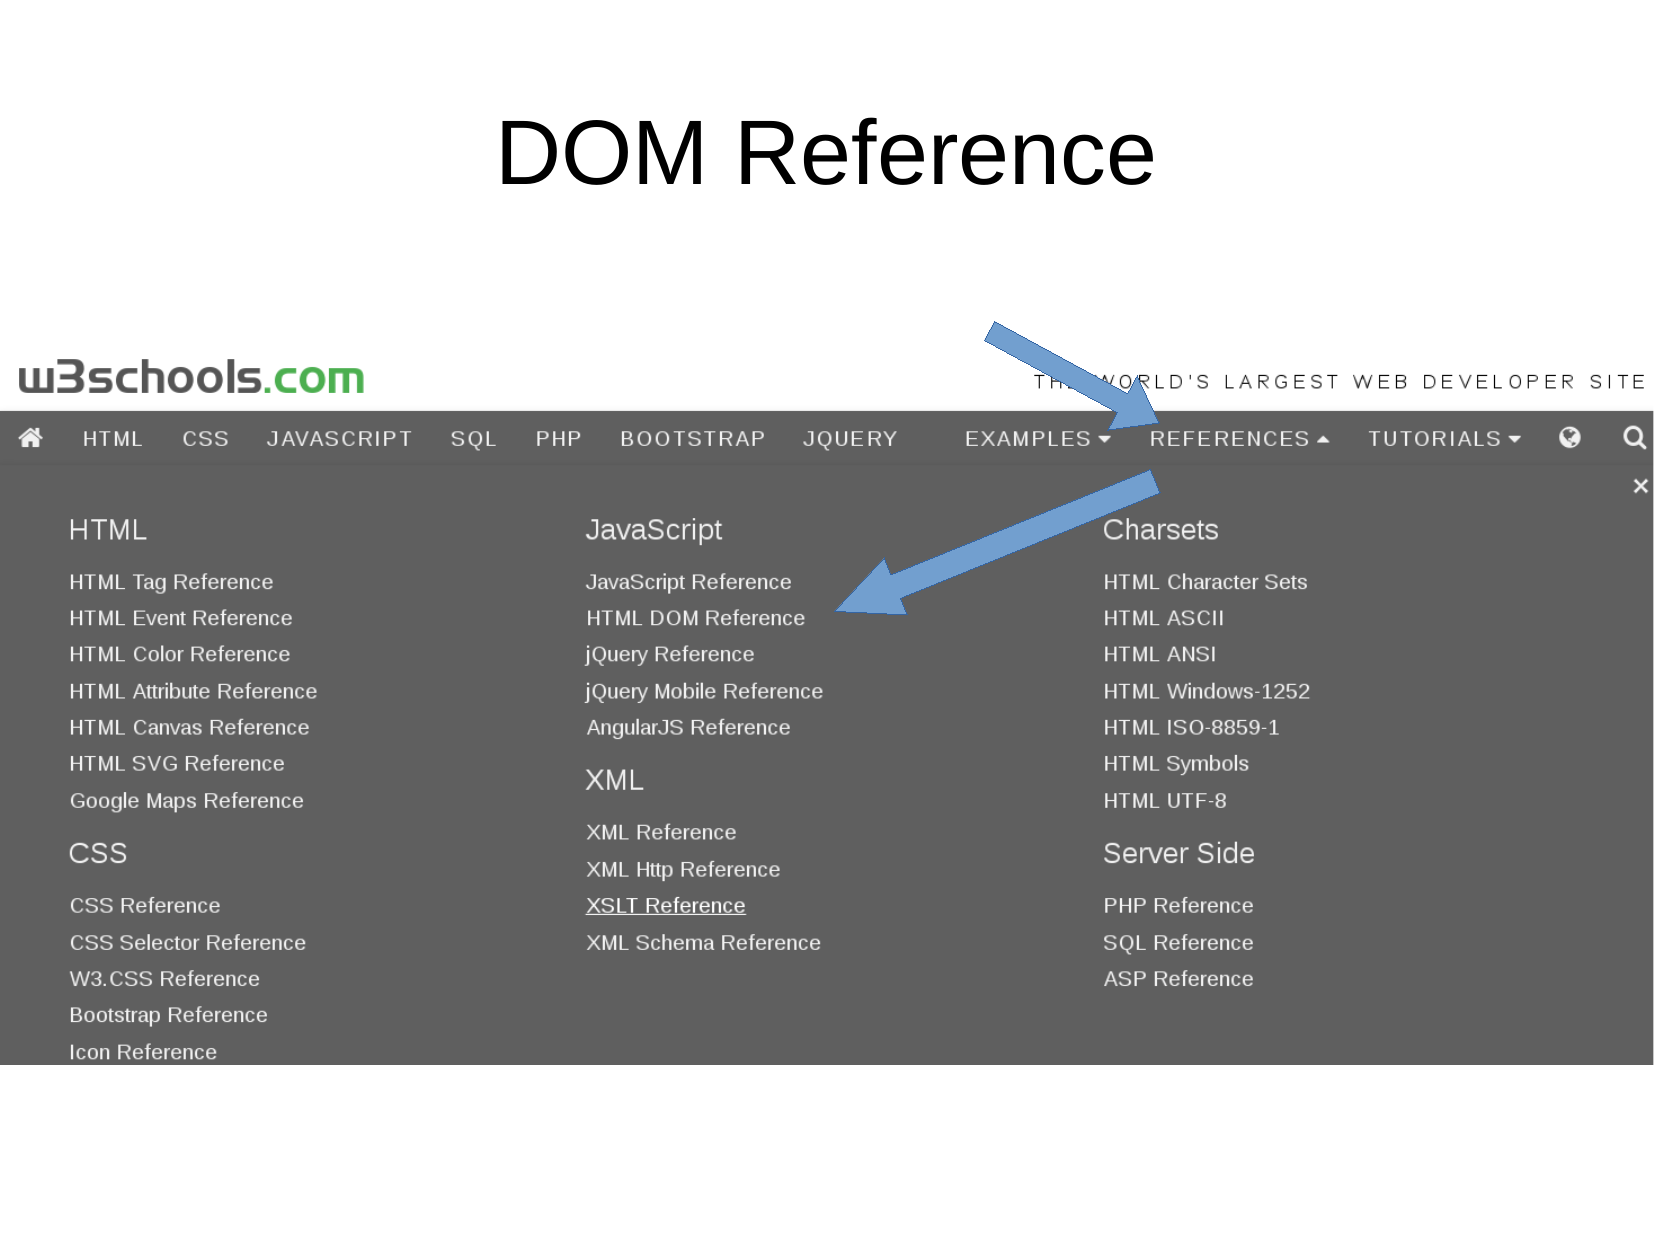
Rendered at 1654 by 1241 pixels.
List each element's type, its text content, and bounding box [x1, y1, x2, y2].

title DOM Reference [82, 49, 1571, 257]
text_box [984, 321, 1160, 431]
text_box [834, 469, 1161, 615]
picture [0, 340, 1654, 1066]
